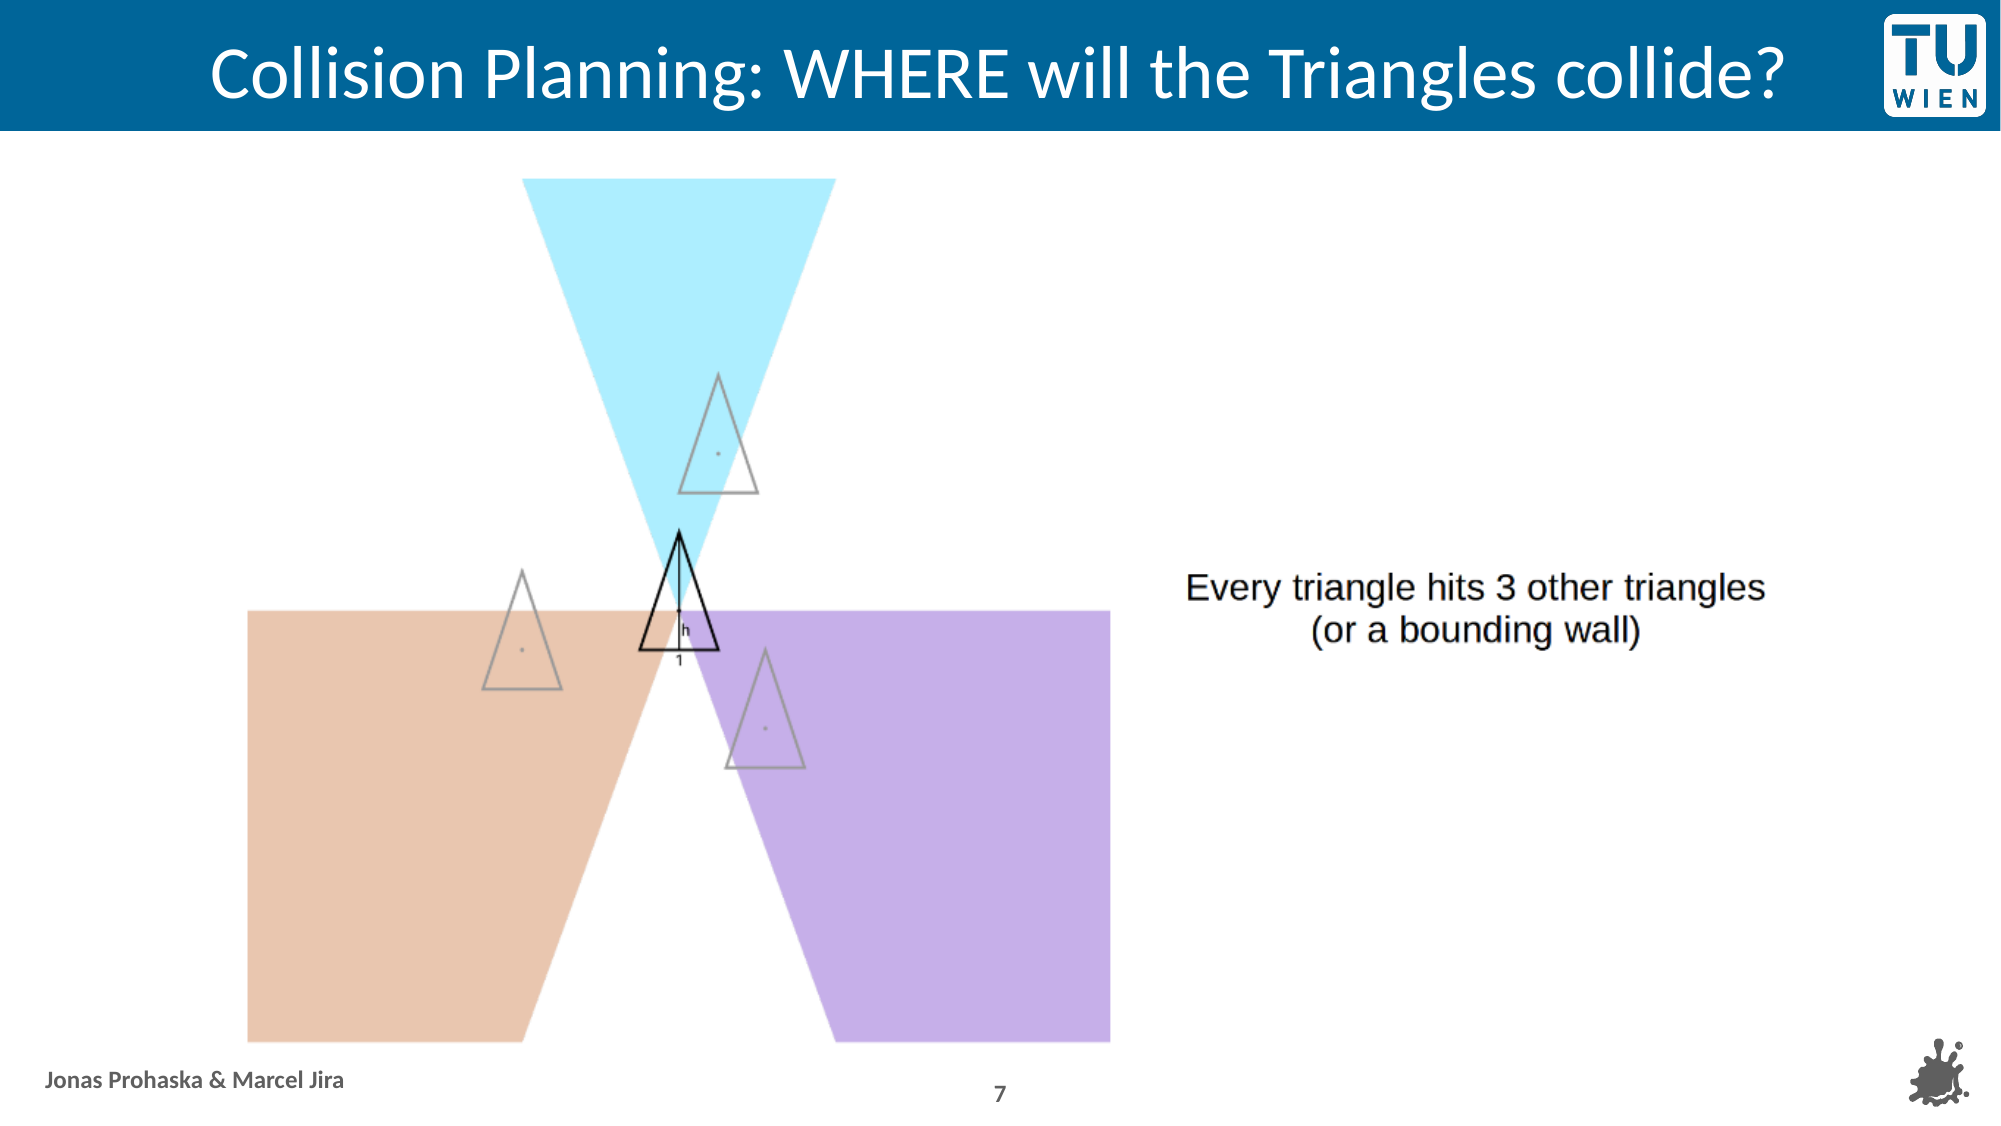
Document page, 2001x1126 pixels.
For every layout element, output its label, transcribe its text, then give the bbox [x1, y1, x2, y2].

text_box <number> [882, 1068, 1119, 1118]
picture [1885, 15, 1985, 116]
text_box Collision Planning: WHERE will the Triangles collide? [137, 6, 1863, 131]
picture [173, 148, 1817, 1068]
text_box Jonas Prohaska & Marcel Jira [25, 1068, 837, 1118]
